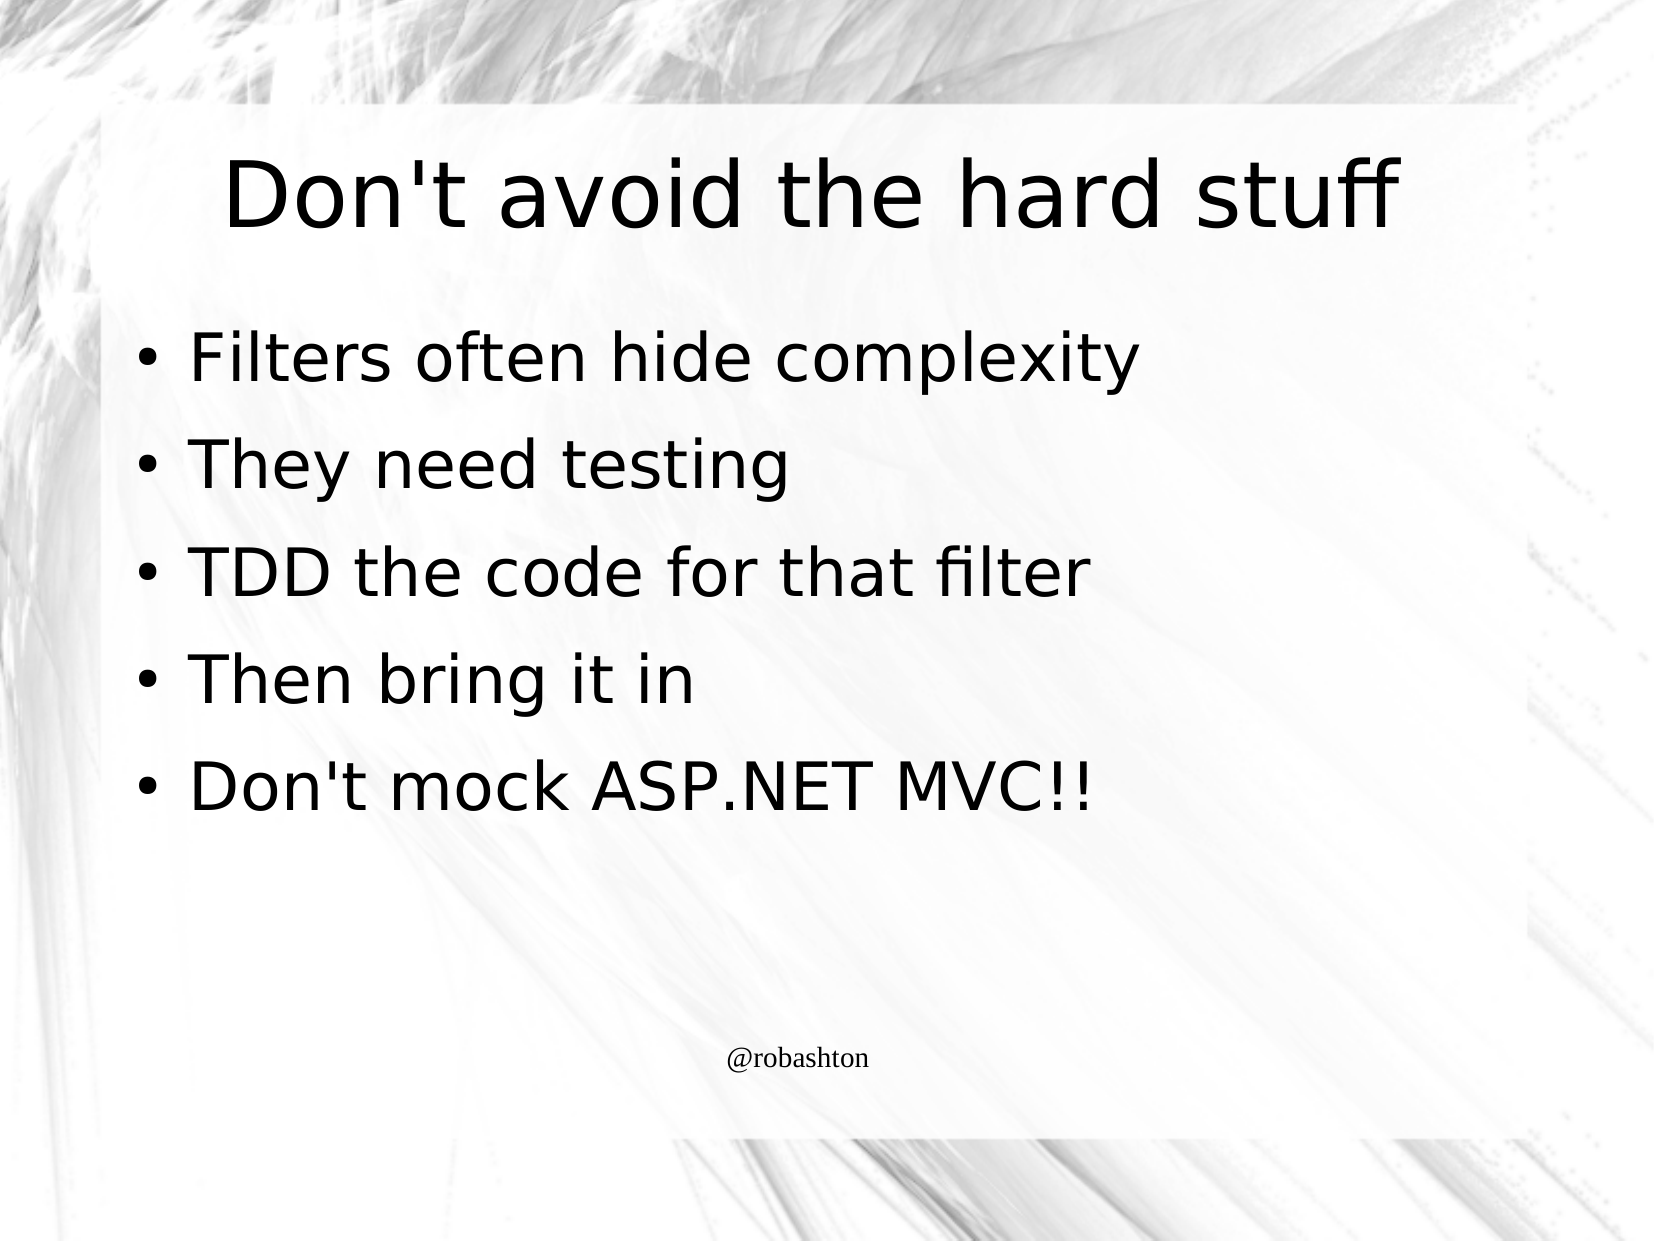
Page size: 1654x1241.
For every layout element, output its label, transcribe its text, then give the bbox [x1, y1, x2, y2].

title Don't avoid the hard stuff [118, 112, 1506, 281]
picture [0, 0, 1654, 1241]
list Filters often hide complexity They need testing TDD the code for that filter Then bring it in Don't mock ASP.NET MVC!! [118, 319, 1571, 1040]
